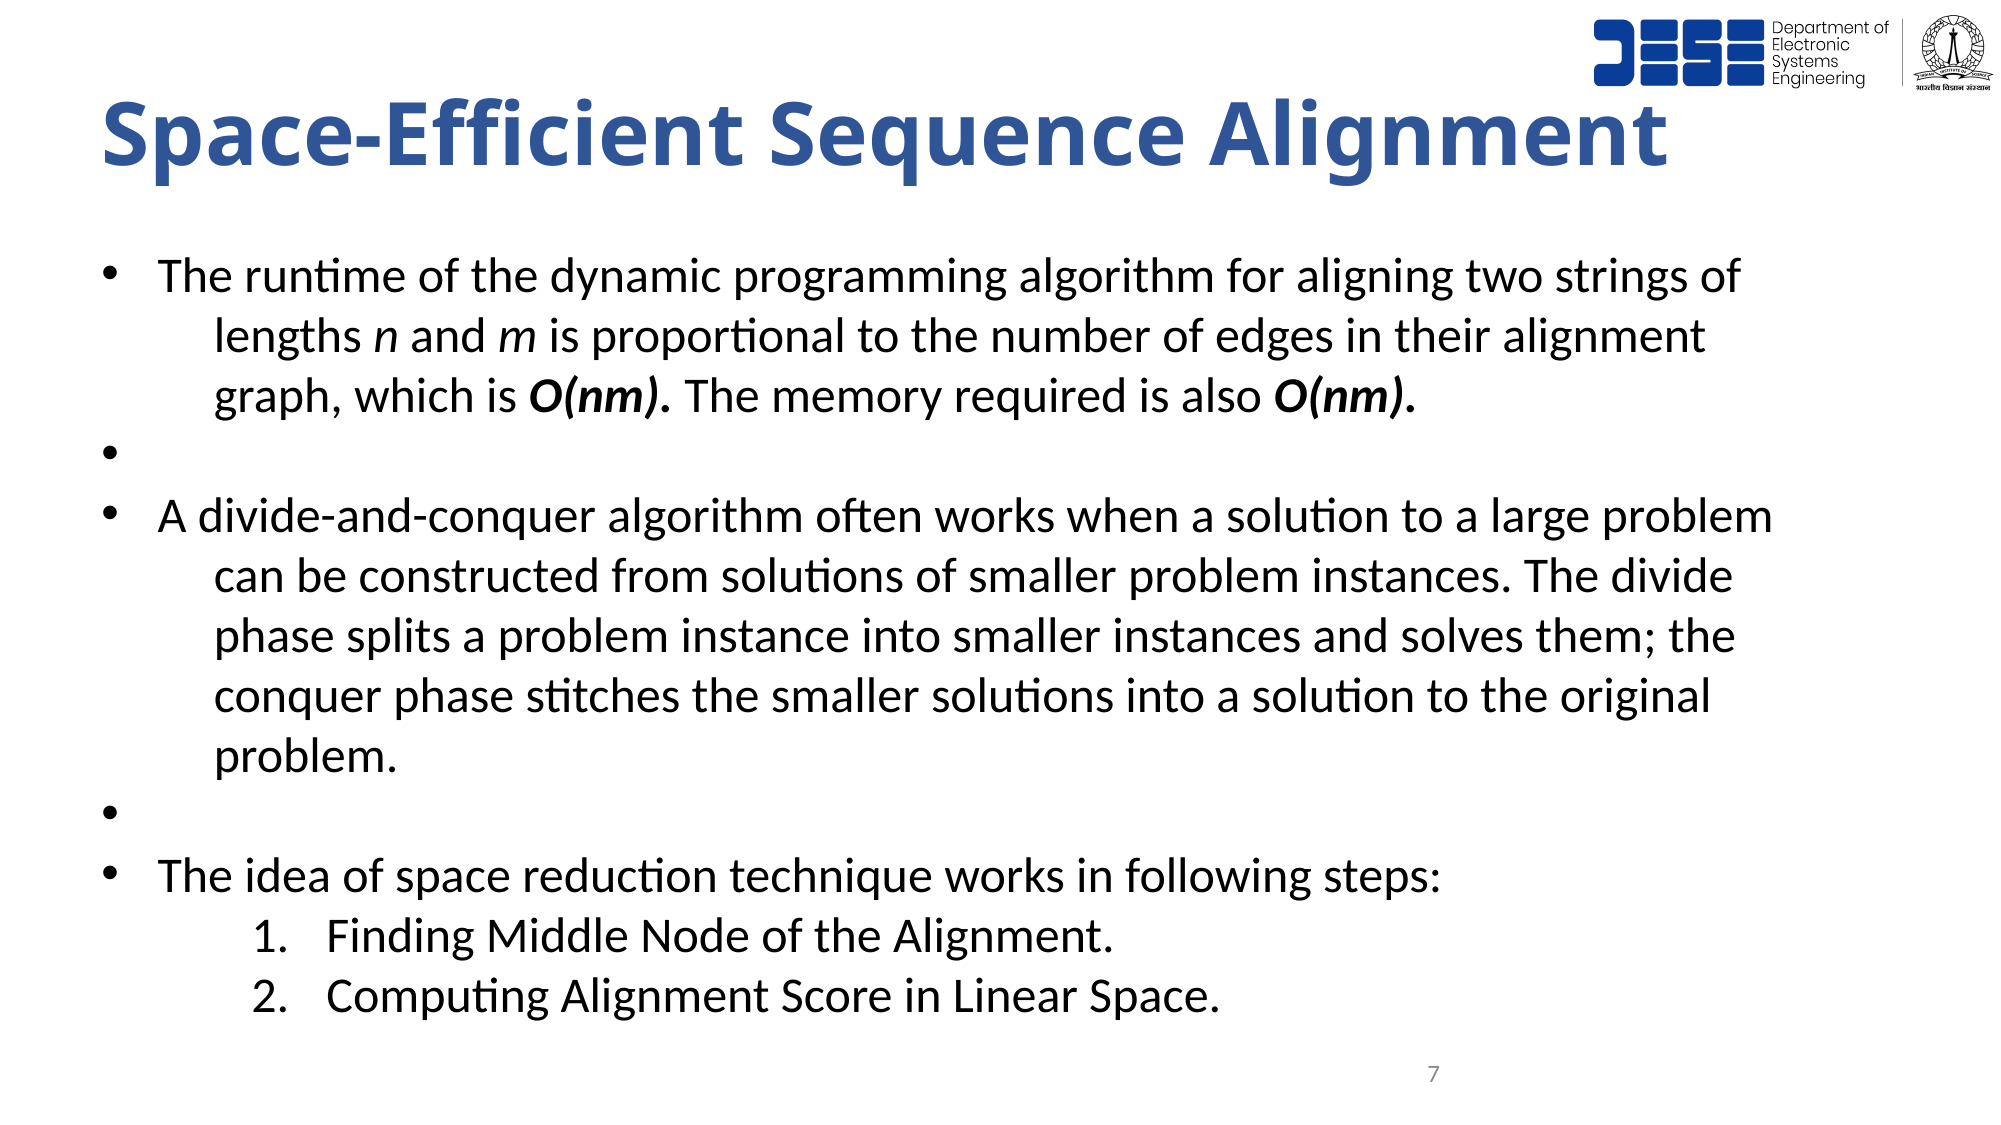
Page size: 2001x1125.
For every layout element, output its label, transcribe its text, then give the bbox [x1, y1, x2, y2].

text_box [1412, 1042, 1863, 1103]
title Space-Efficient Sequence Alignment [86, 40, 1807, 235]
text_box The runtime of the dynamic programming algorithm for aligning two strings of lengths n and m is proportional to the number of edges in their alignment graph, which is O(nm). The memory required is also O(nm). A divide-and-conquer algorithm often works when a solution to a large problem can be constructed from solutions of smaller problem instances. The divide phase splits a problem instance into smaller instances and solves them; the conquer phase stitches the smaller solutions into a solution to the original problem. The idea of space reduction technique works in following steps: Finding Middle Node of the Alignment. Computing Alignment Score in Linear Space. [86, 234, 1806, 1038]
